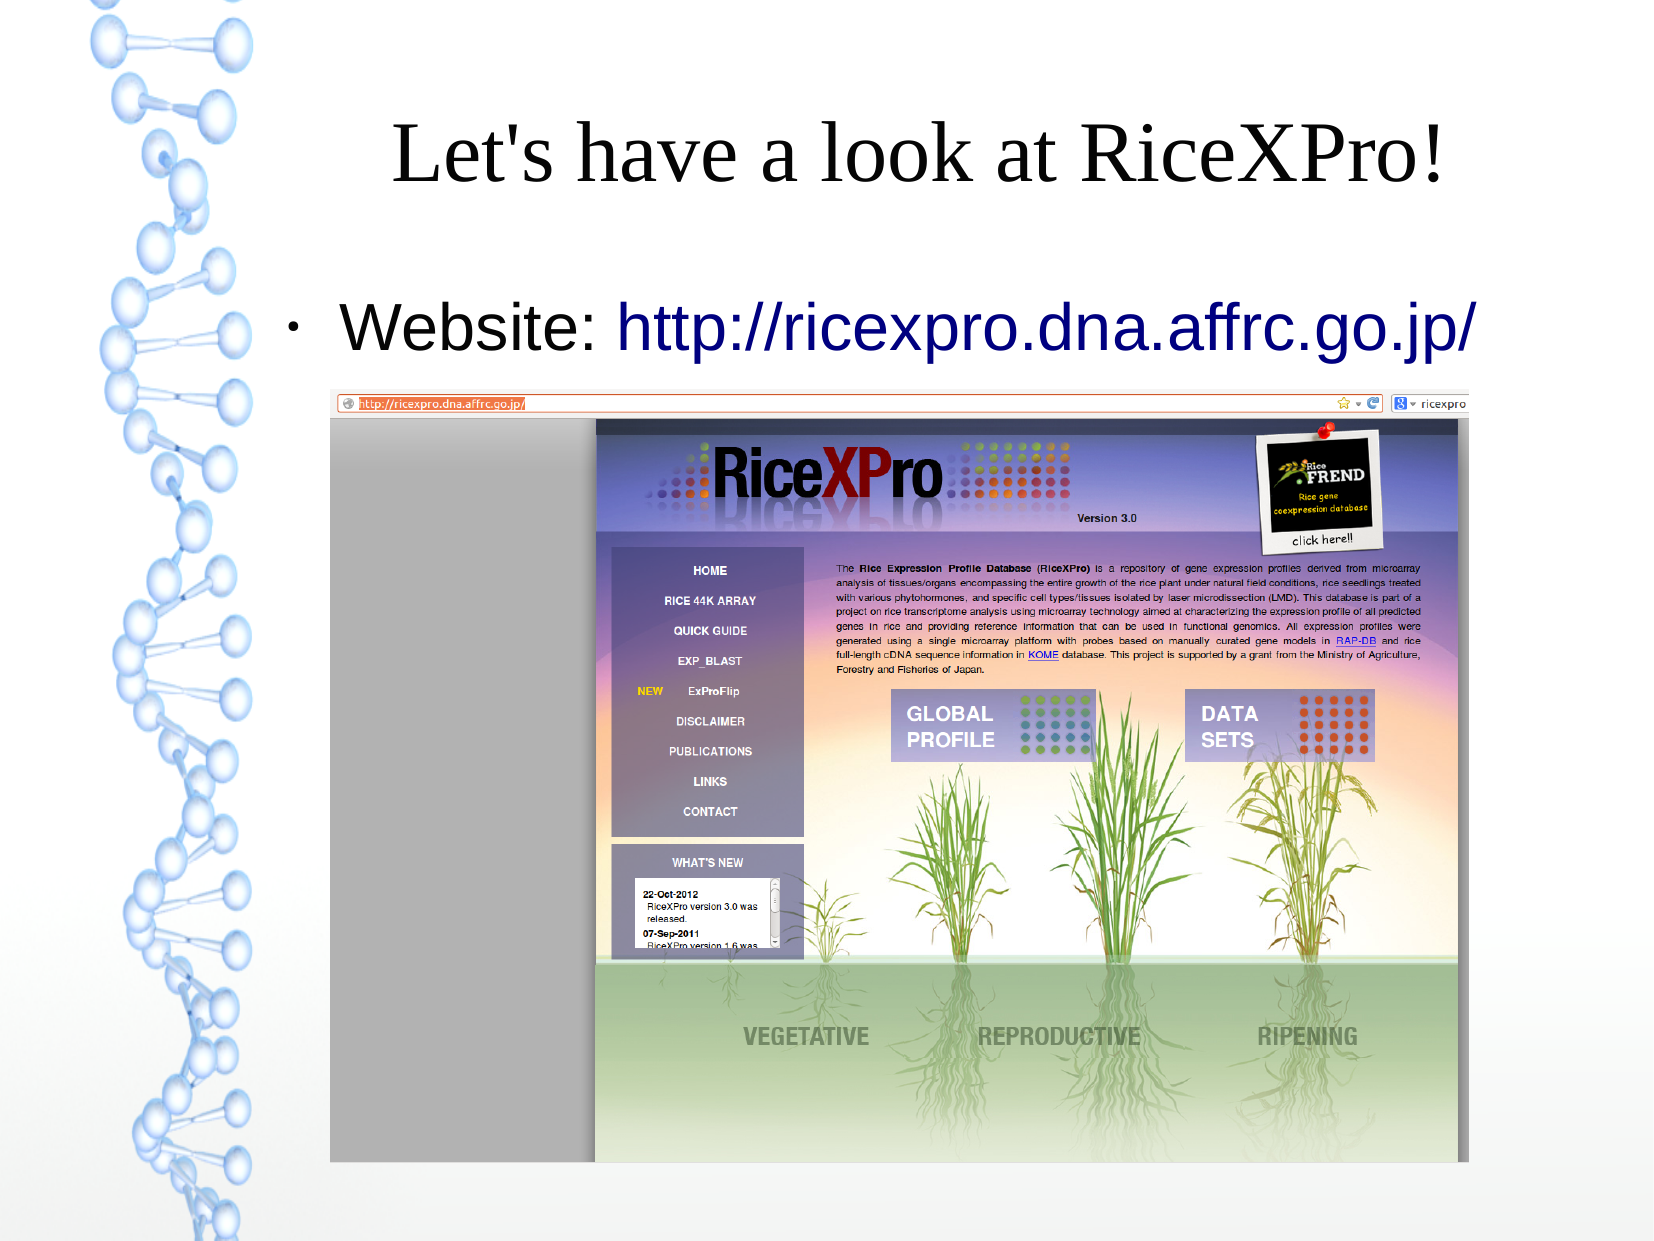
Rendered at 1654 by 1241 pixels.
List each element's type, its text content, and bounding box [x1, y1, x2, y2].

title Let's have a look at RiceXPro! [269, 49, 1571, 257]
picture [0, 0, 1654, 1241]
list Website: http://ricexpro.dna.affrc.go.jp/ [269, 290, 1538, 421]
